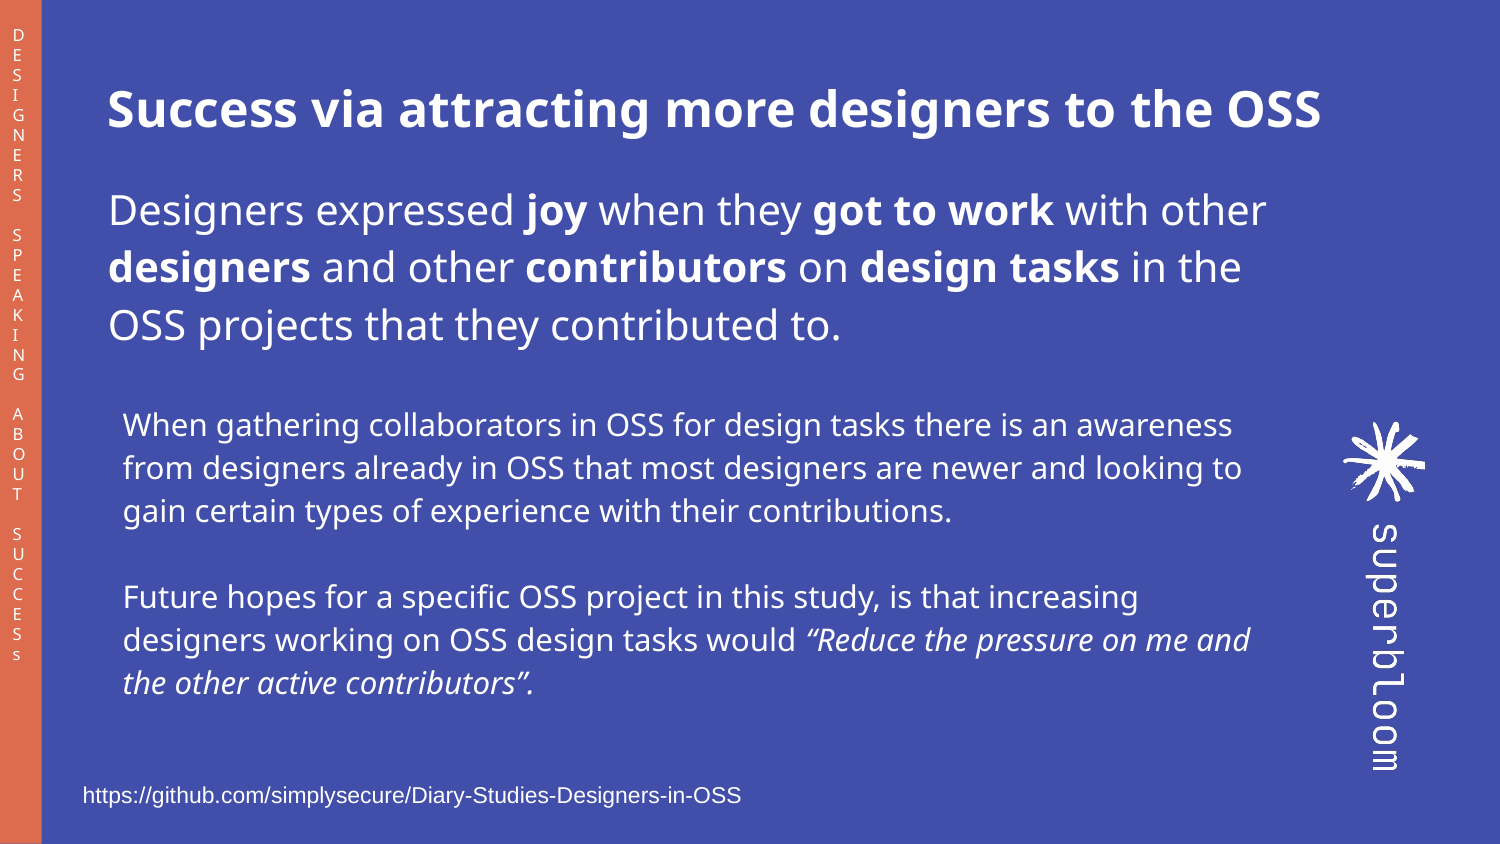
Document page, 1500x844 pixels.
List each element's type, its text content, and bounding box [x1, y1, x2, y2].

text_box When gathering collaborators in OSS for design tasks there is an awareness from designers already in OSS that most designers are newer and looking to gain certain types of experience with their contributions. Future hopes for a specific OSS project in this study, is that increasing designers working on OSS design tasks would “Reduce the pressure on me and the other active contributors”. [107, 384, 1272, 707]
text_box Success via attracting more designers to the OSS [93, 53, 1437, 153]
picture [1343, 421, 1426, 770]
text_box https://github.com/simplysecure/Diary-Studies-Designers-in-OSS [67, 765, 786, 824]
text_box D E S I G N E R S S P E A K I N G A B O U T S U C C E S s [12, 24, 51, 255]
text_box Designers expressed joy when they got to work with other designers and other contributors on design tasks in the OSS projects that they contributed to. [93, 161, 1343, 364]
